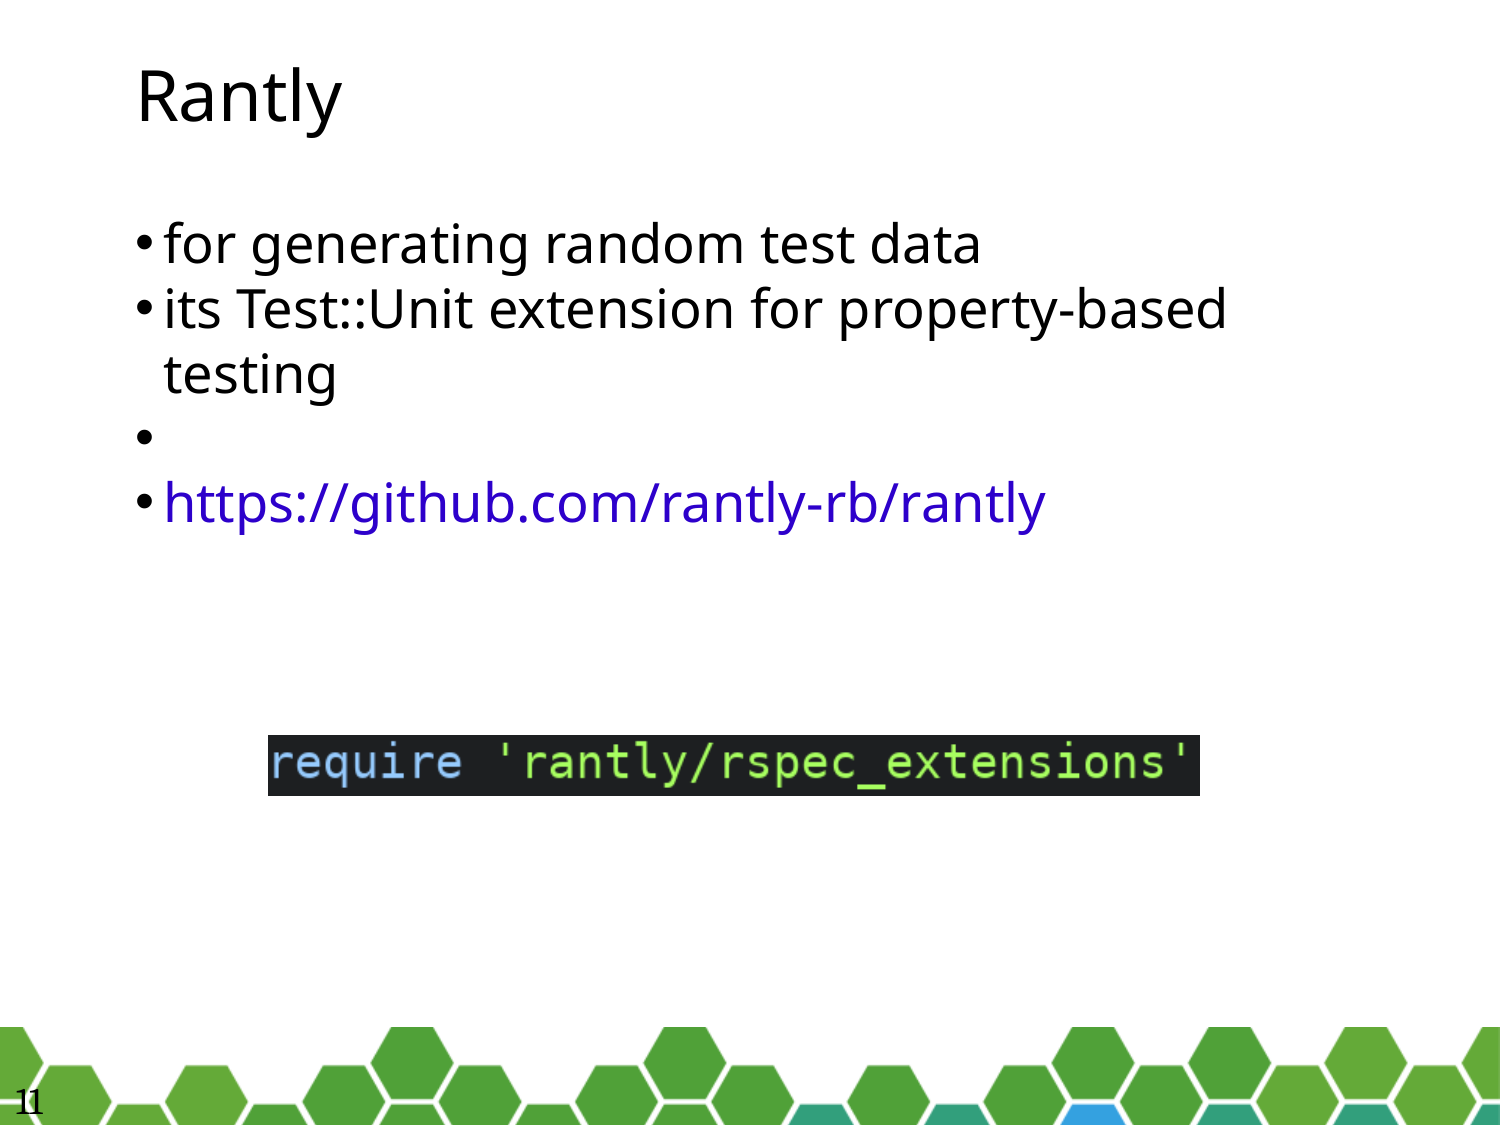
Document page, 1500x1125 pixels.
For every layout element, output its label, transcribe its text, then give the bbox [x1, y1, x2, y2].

picture [0, 1027, 1500, 1125]
picture [268, 735, 1200, 796]
text_box Rantly [134, 12, 1371, 175]
text_box for generating random test data its Test::Unit extension for property-based testing https://github.com/rantly-rb/rantly [134, 208, 1371, 862]
